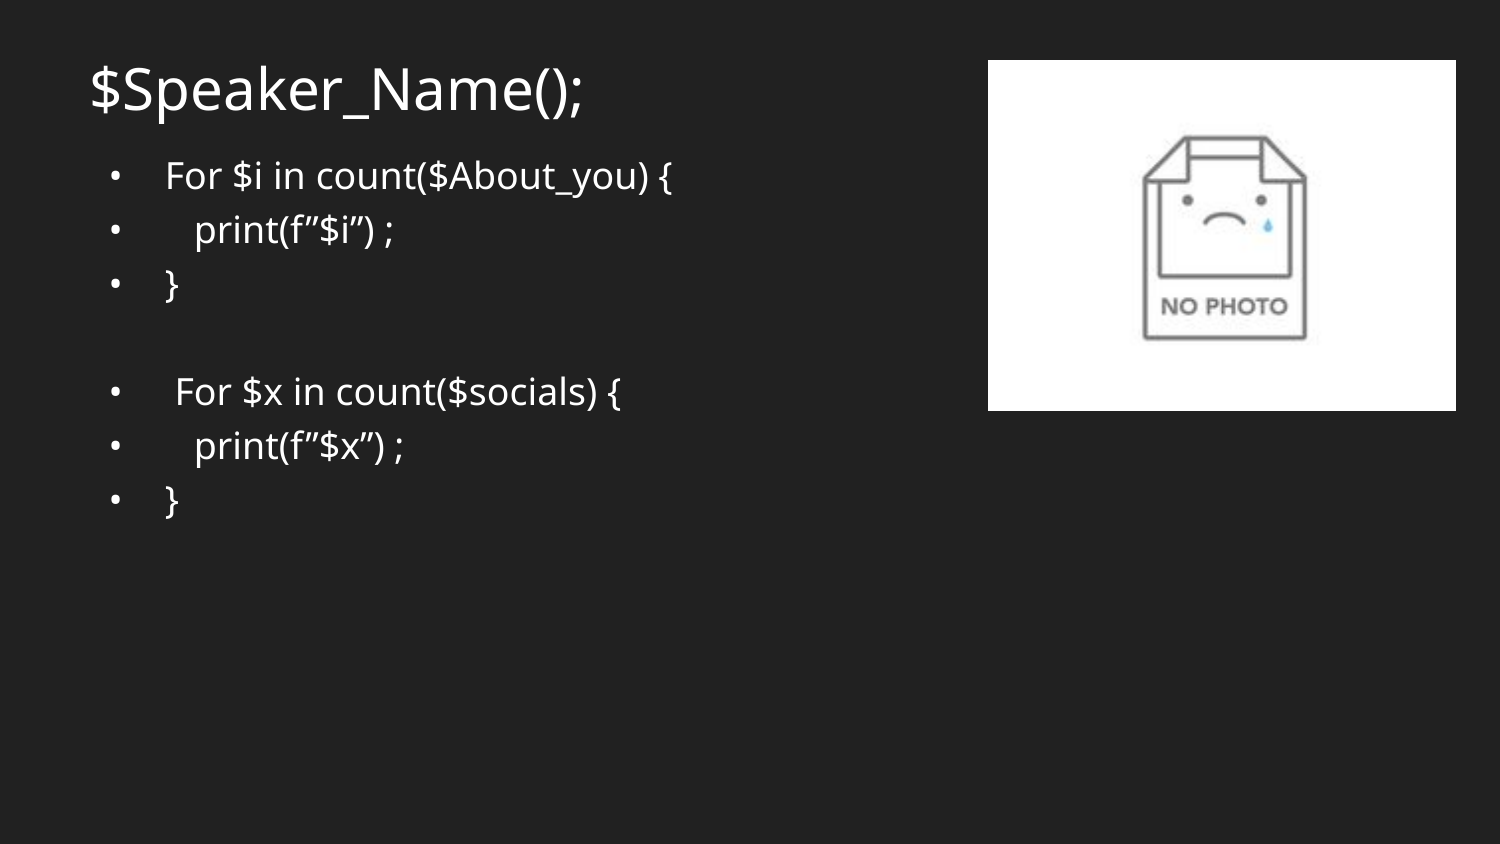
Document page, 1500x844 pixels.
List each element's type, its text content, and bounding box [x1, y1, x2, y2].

title $Speaker_Name(); [89, 60, 645, 124]
text_box For $i in count($About_you) { print(f”$i”) ; } For $x in count($socials) { print(f”$x”) ; } [89, 143, 961, 736]
picture [988, 60, 1456, 411]
